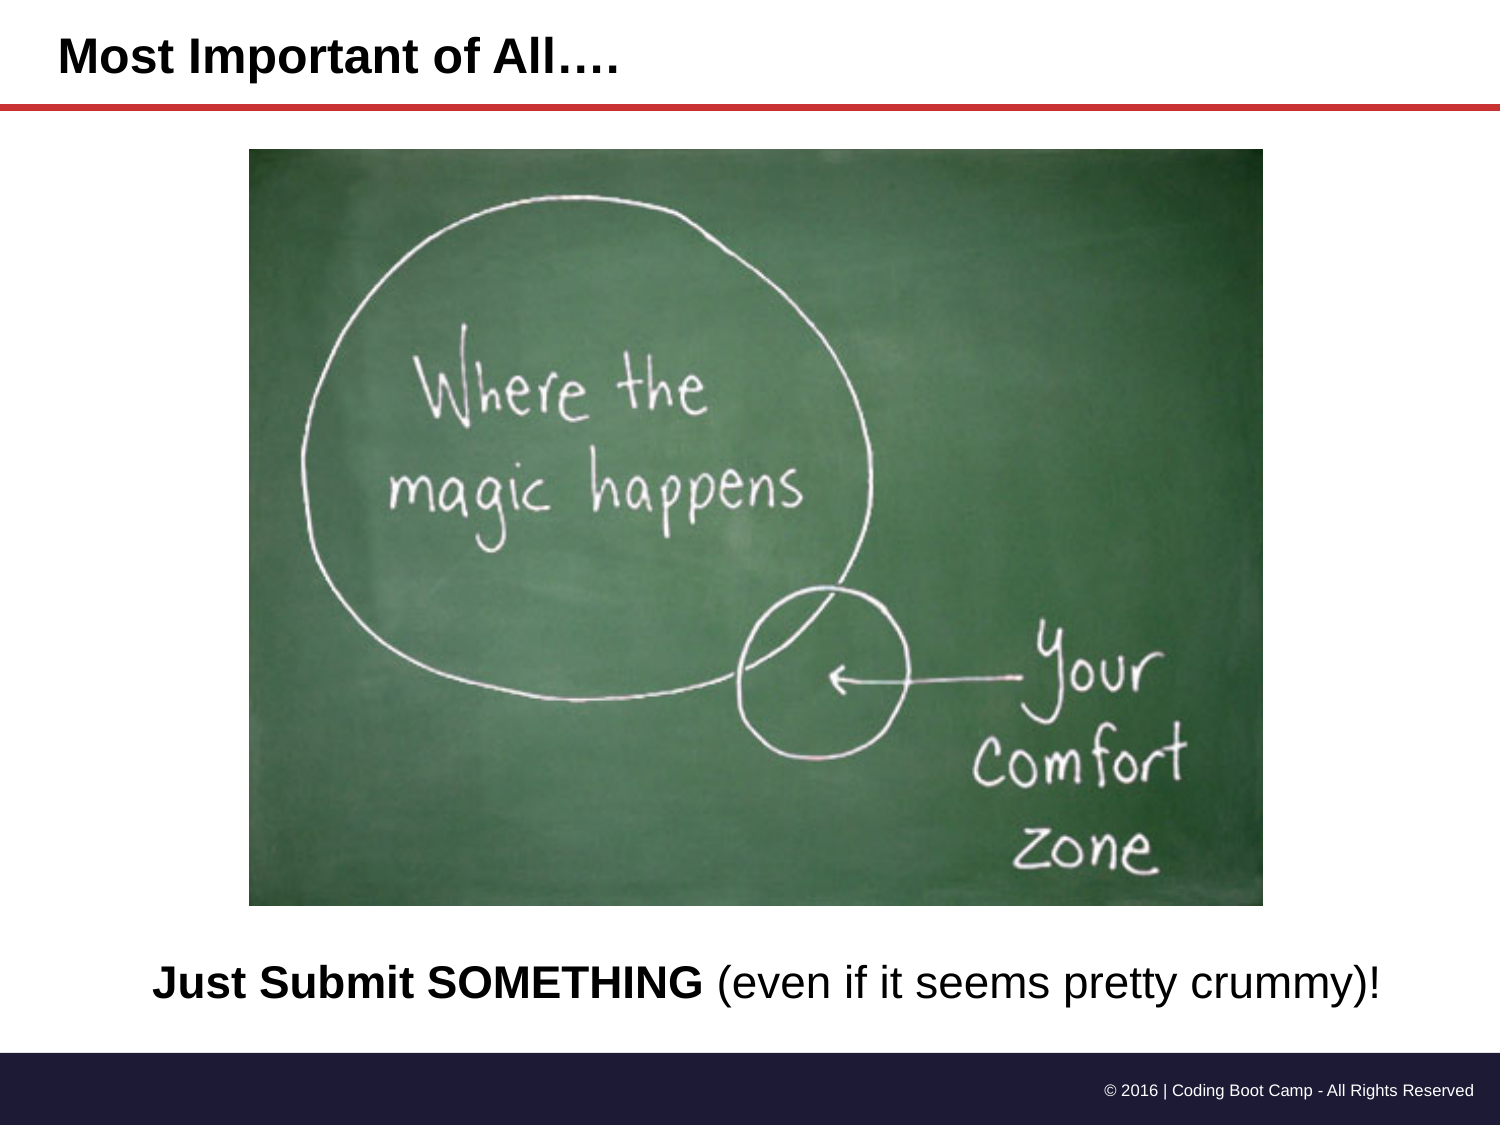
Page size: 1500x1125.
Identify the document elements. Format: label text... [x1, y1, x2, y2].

picture [249, 149, 1263, 906]
title Most Important of All…. [50, 0, 948, 108]
text_box Just Submit SOMETHING (even if it seems pretty crummy)! [49, 937, 1484, 1023]
